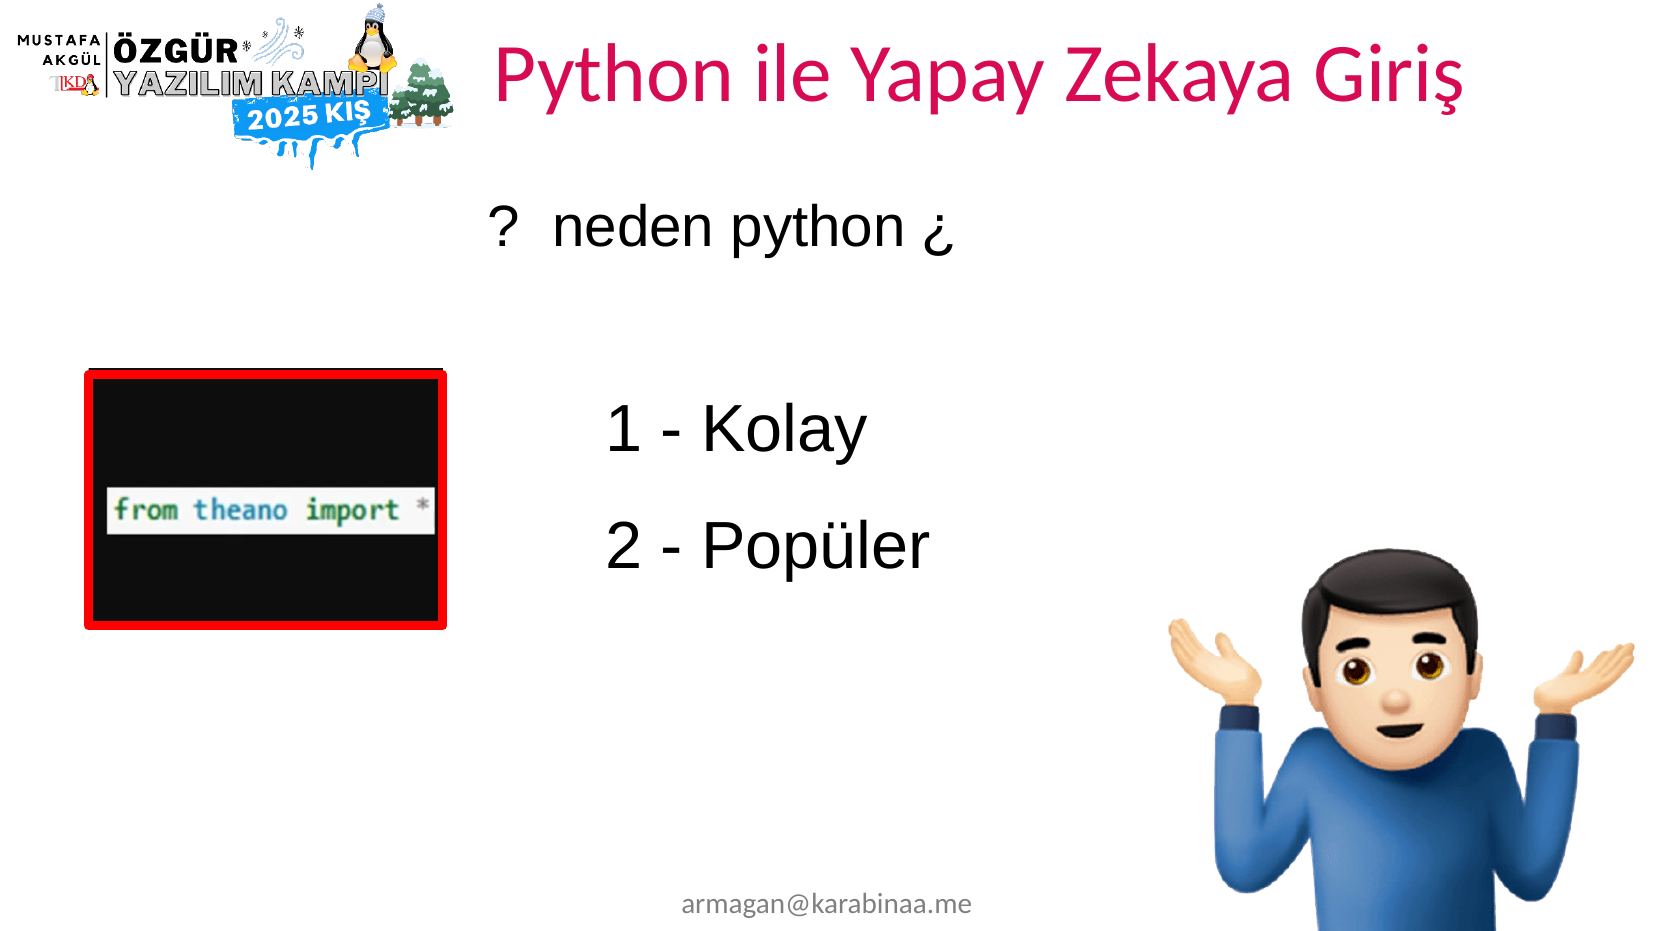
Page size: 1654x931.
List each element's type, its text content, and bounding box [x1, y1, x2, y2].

picture [93, 379, 438, 621]
text_box 1 - Kolay 2 - Popüler [590, 383, 1388, 621]
text_box Python ile Yapay Zekaya Giriş [478, 10, 1654, 126]
text_box armagan@karabinaa.me [0, 877, 1121, 928]
picture [1121, 531, 1654, 931]
picture [0, 0, 463, 177]
text_box ? neden python ¿ [472, 185, 1595, 266]
